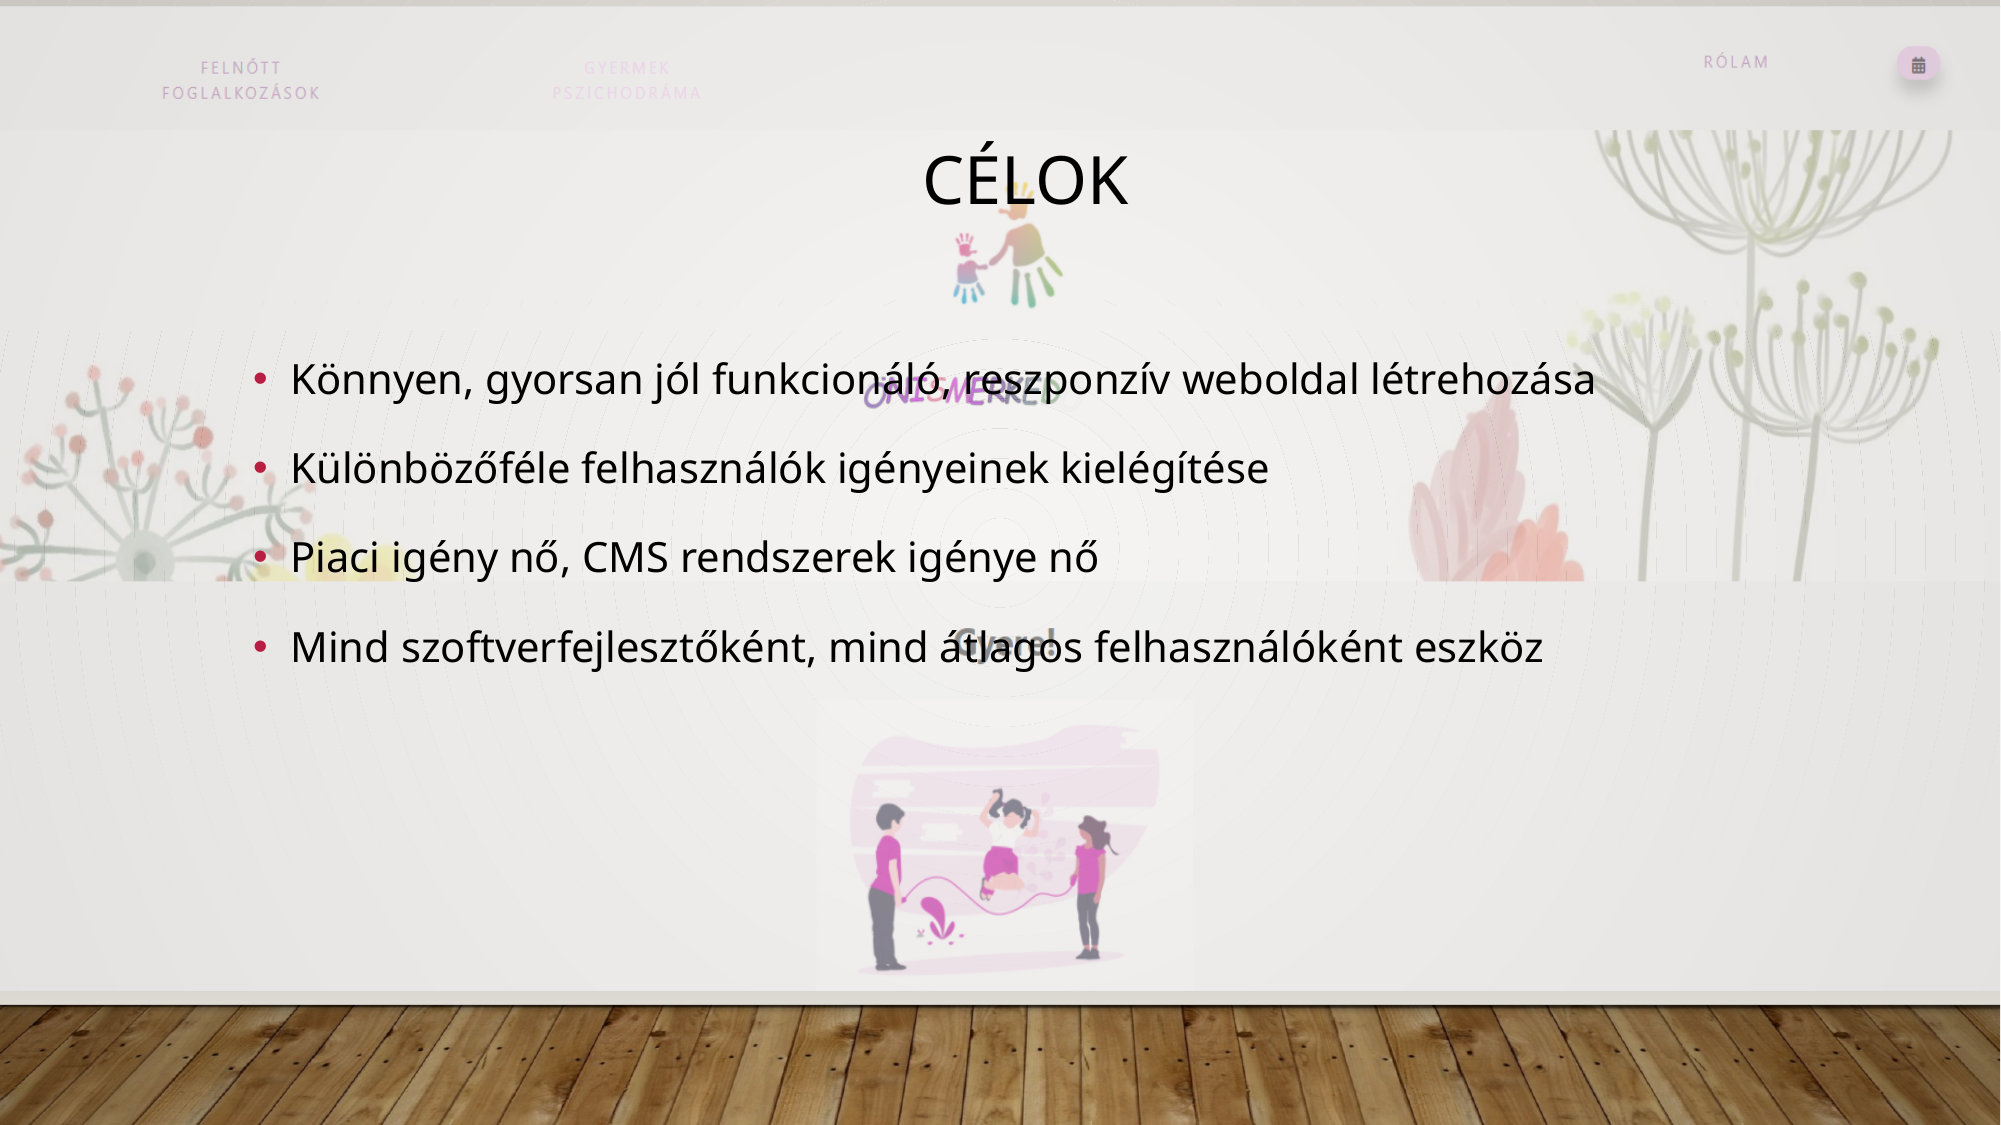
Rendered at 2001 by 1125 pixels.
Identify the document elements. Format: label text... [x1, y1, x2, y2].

list Könnyen, gyorsan jól funkcionáló, reszponzív weboldal létrehozása Különbözőféle felhasználók igényeinek kielégítése Piaci igény nő, CMS rendszerek igénye nő Mind szoftverfejlesztőként, mind átlagos felhasználóként eszköz [238, 330, 1814, 897]
title Célok [238, 131, 1814, 305]
picture [0, 6, 2000, 991]
